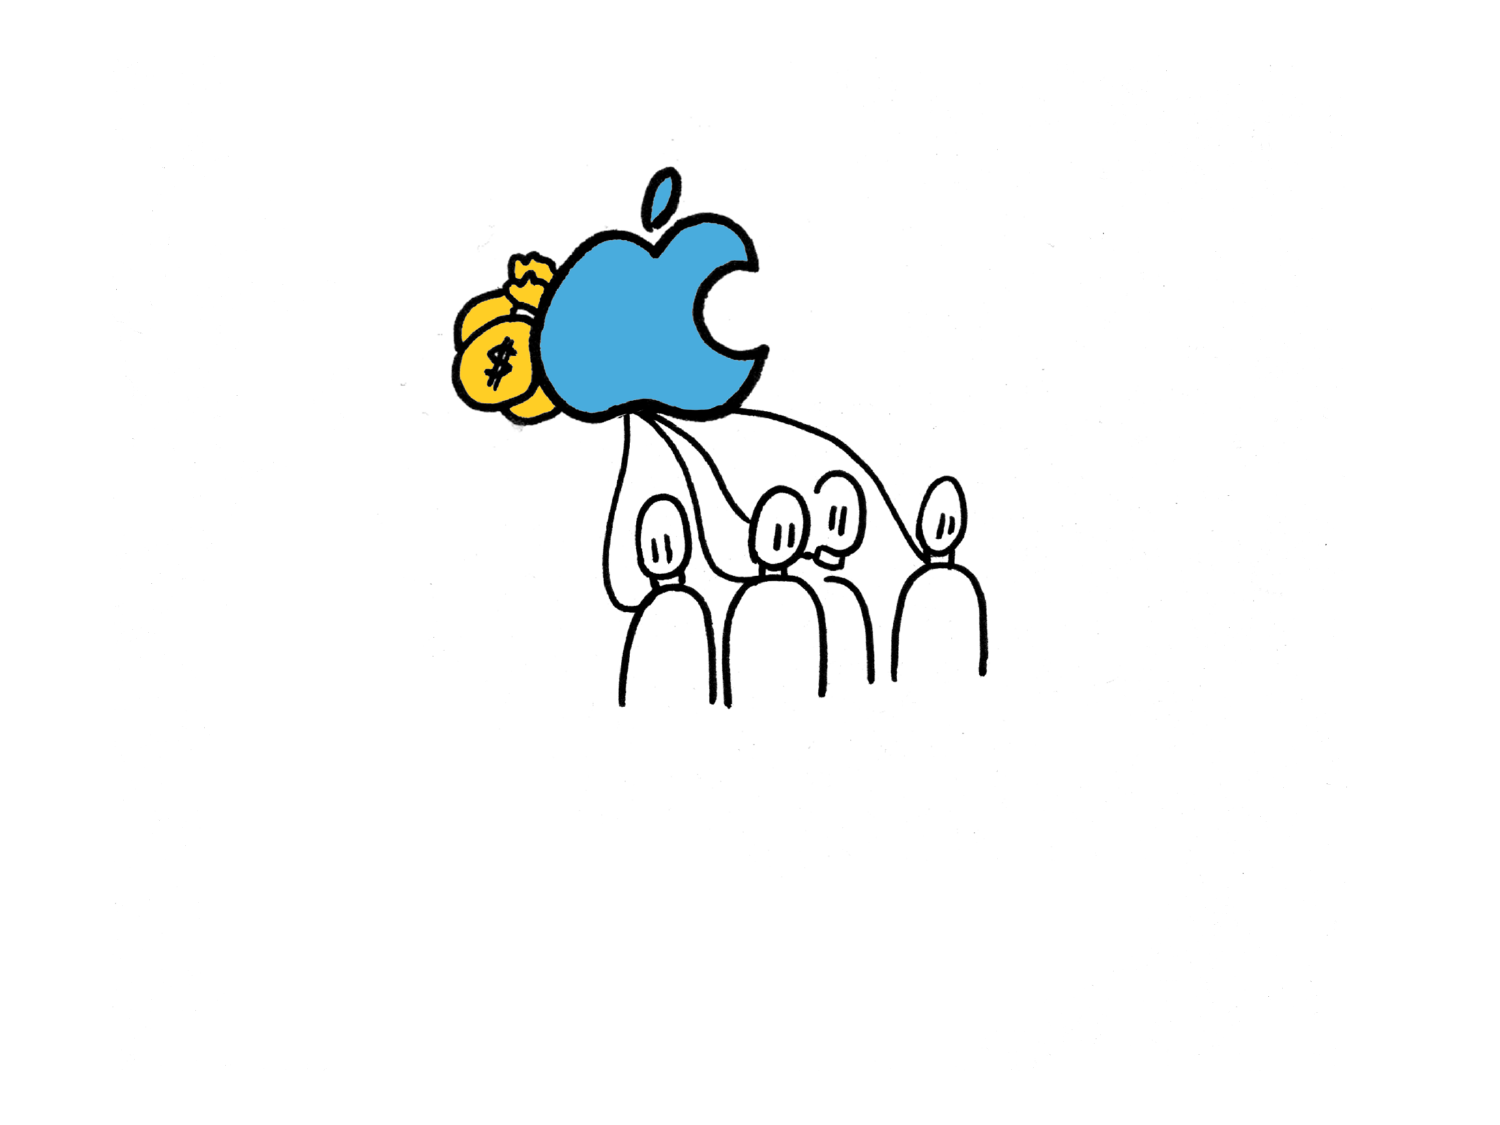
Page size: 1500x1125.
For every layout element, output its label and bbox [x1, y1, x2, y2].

picture [112, 54, 1388, 1071]
